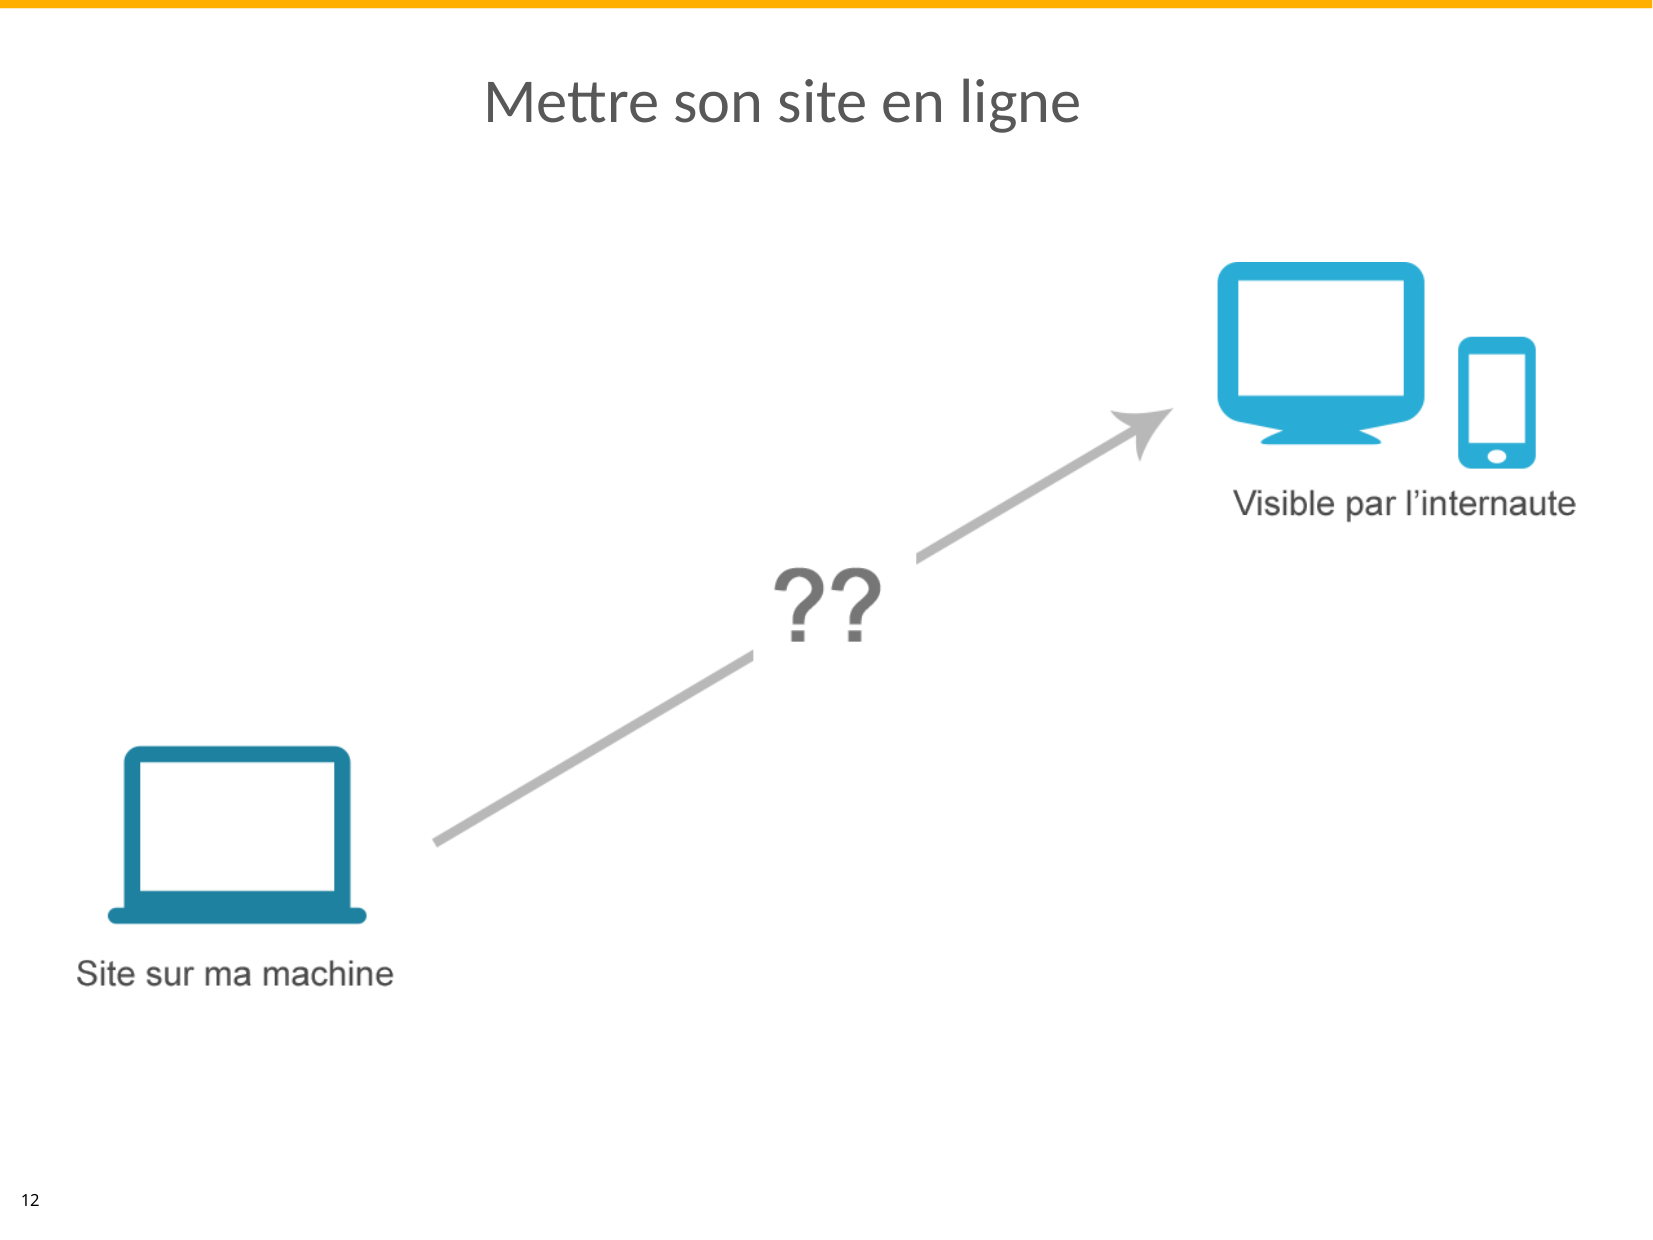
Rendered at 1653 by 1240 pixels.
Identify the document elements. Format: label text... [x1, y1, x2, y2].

text_box <numéro> [14, 1189, 46, 1213]
text_box [0, 0, 1653, 9]
title Mettre son site en ligne [481, 58, 1180, 262]
picture [77, 262, 1576, 988]
